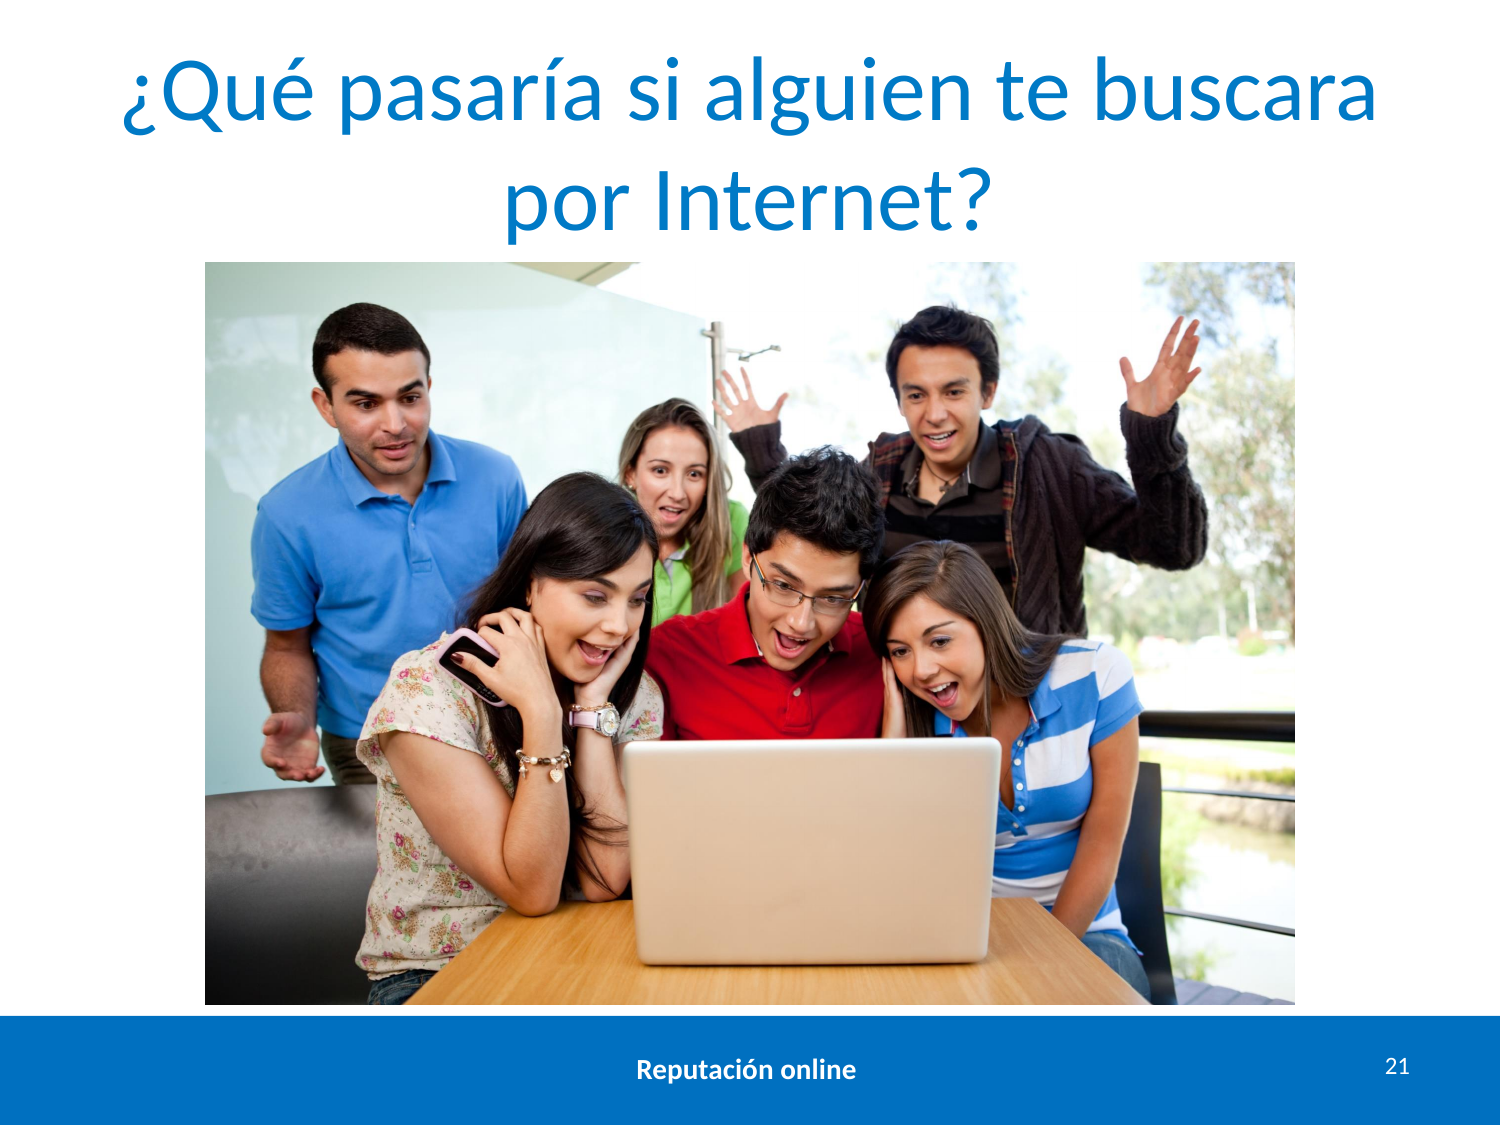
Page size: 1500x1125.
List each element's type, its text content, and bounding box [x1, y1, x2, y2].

footer Reputación online [478, 1042, 1022, 1103]
picture [205, 262, 1295, 1005]
title ¿Qué pasaría si alguien te buscara por Internet? [75, 45, 1425, 233]
slide_number 14 [1074, 1042, 1425, 1103]
